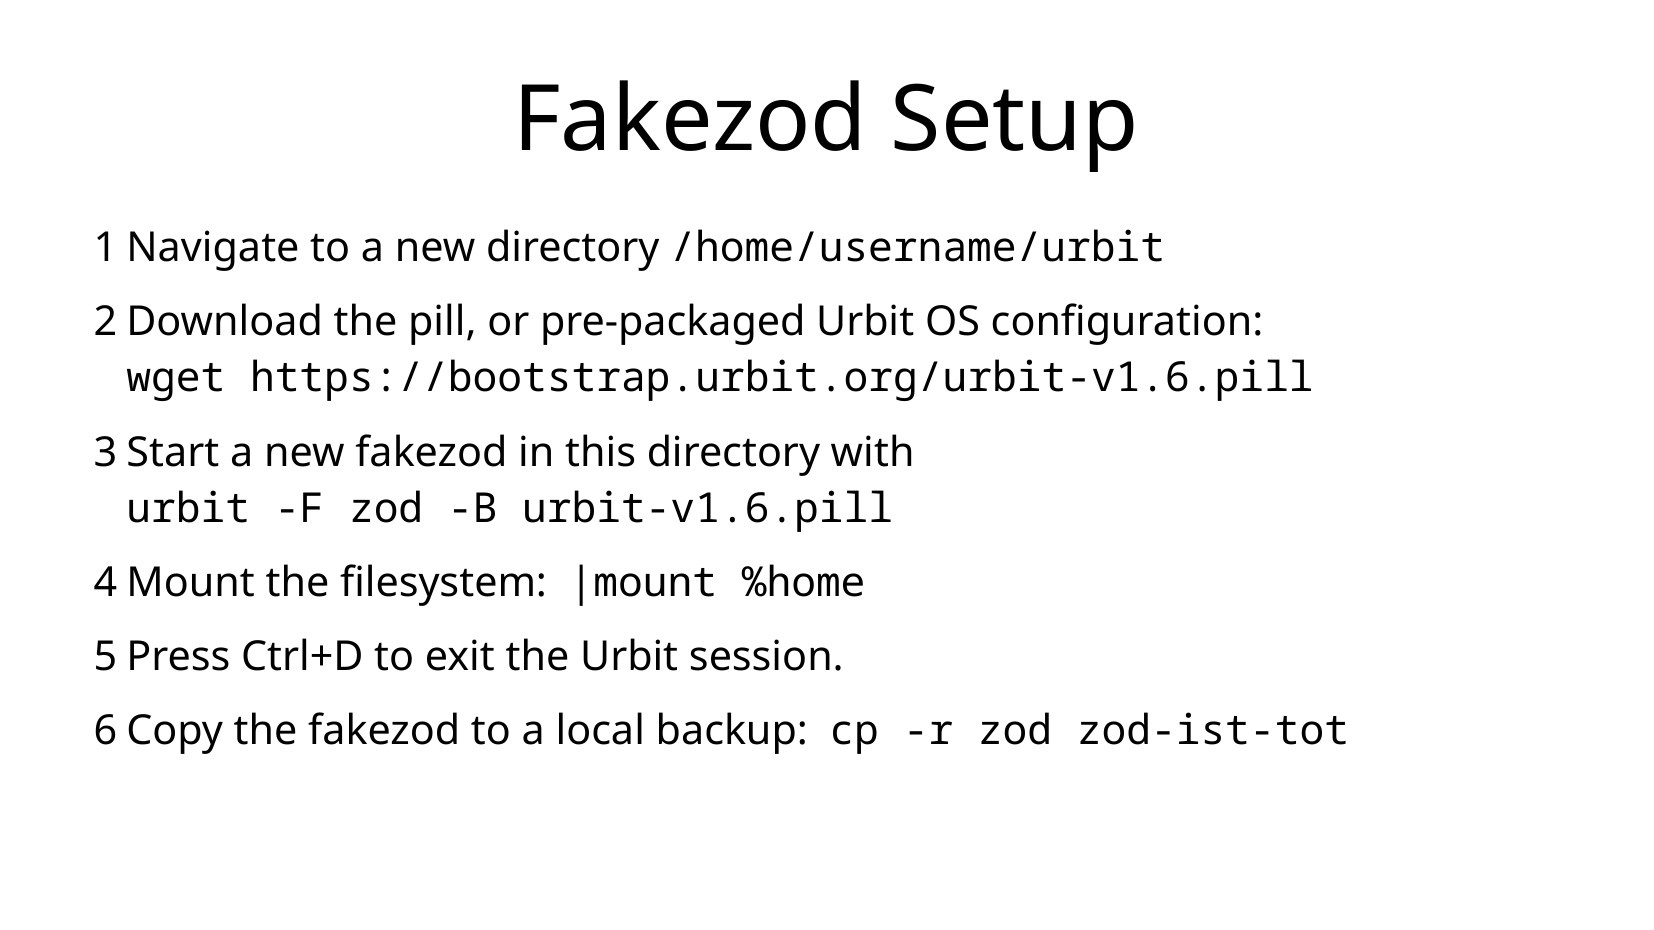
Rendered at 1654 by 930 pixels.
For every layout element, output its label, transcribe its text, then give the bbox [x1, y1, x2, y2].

title Fakezod Setup [82, 37, 1571, 193]
list Navigate to a new directory /home/username/urbit Download the pill, or pre-packaged Urbit OS configuration: wget https://bootstrap.urbit.org/urbit-v1.6.pill Start a new fakezod in this directory with urbit -F zod -B urbit-v1.6.pill Mount the filesystem: |mount %home Press Ctrl+D to exit the Urbit session. Copy the fakezod to a local backup: cp -r zod zod-ist-tot [82, 217, 1571, 757]
